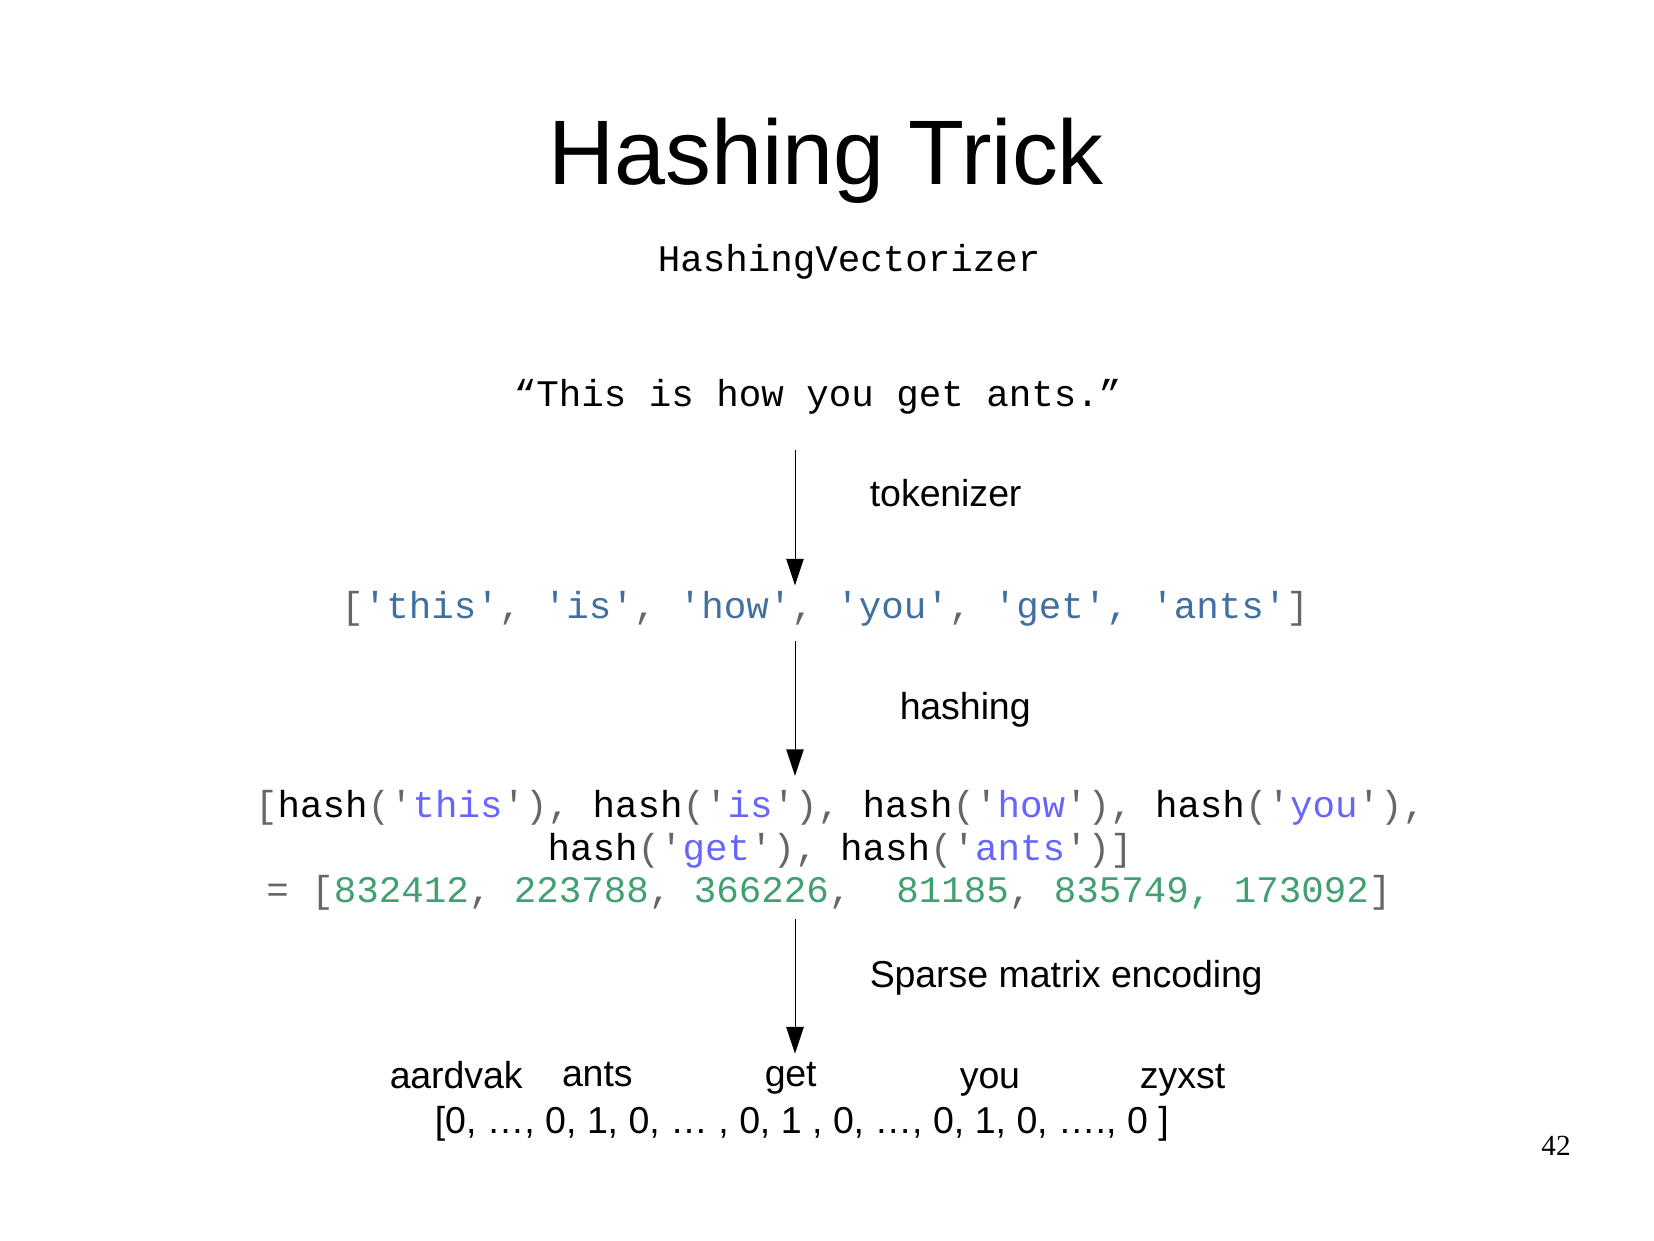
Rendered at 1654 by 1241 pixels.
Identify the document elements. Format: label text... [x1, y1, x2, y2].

text_box ['this', 'is', 'how', 'you', 'get', 'ants'] [315, 587, 1336, 631]
text_box [hash('this'), hash('is'), hash('how'), hash('you'), hash('get'), hash('ants')] = [832412, 223788, 366226, 81185, 835749, 173092] [150, 786, 1531, 958]
text_box get [750, 1044, 871, 1131]
text_box zyxst [1125, 1046, 1261, 1104]
text_box [0, …, 0, 1, 0, … , 0, 1 , 0, …, 0, 1, 0, …., 0 ] [420, 1091, 1186, 1149]
text_box Sparse matrix encoding [855, 958, 1321, 1004]
text_box hashing [885, 678, 1591, 777]
text_box tokenizer [855, 465, 1111, 523]
text_box HashingVectorizer [455, 240, 1199, 283]
text_box ants [547, 1045, 698, 1106]
title Hashing Trick [82, 49, 1571, 257]
text_box “This is how you get ants.” [465, 375, 1171, 419]
text_box aardvak [375, 1046, 541, 1104]
text_box you [945, 1046, 1125, 1104]
